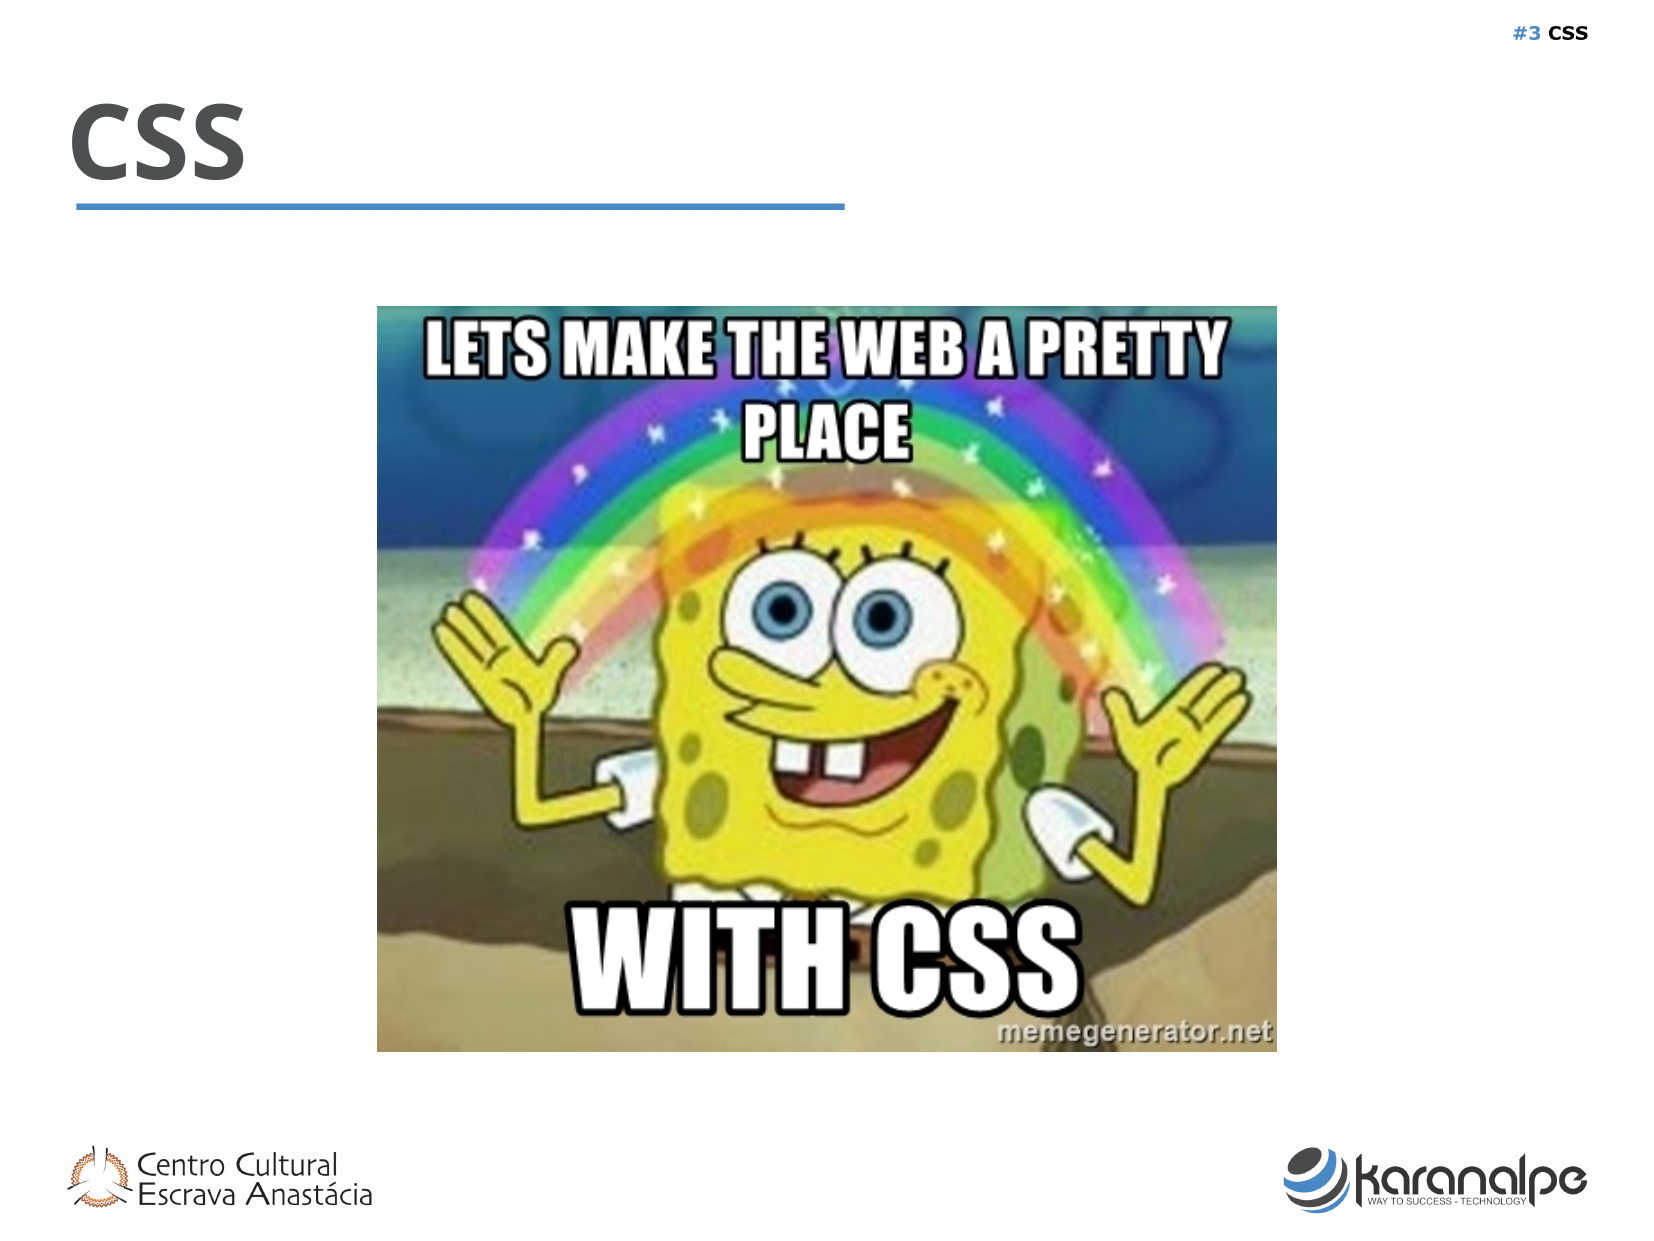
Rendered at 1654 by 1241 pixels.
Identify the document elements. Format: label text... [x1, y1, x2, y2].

picture [0, 0, 1654, 1241]
title CSS [66, 35, 1555, 243]
